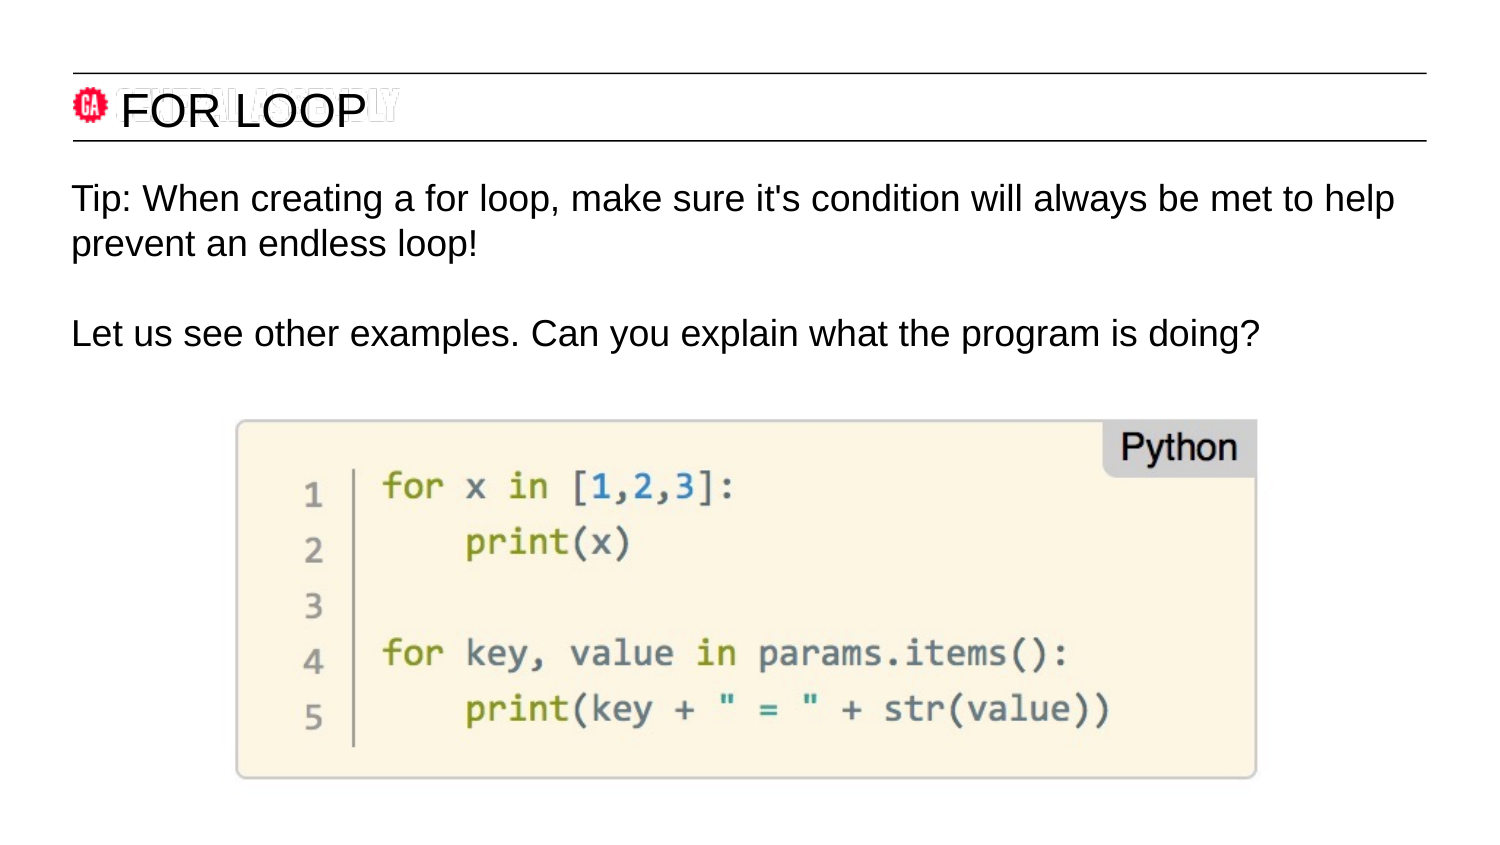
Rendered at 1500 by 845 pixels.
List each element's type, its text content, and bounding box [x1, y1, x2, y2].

picture [199, 396, 1297, 803]
text_box Tip: When creating a for loop, make sure it's condition will always be met to help prevent an endless loop! Let us see other examples. Can you explain what the program is doing? [71, 174, 1455, 407]
text_box FOR LOOP [120, 79, 1011, 129]
picture [73, 87, 120, 123]
